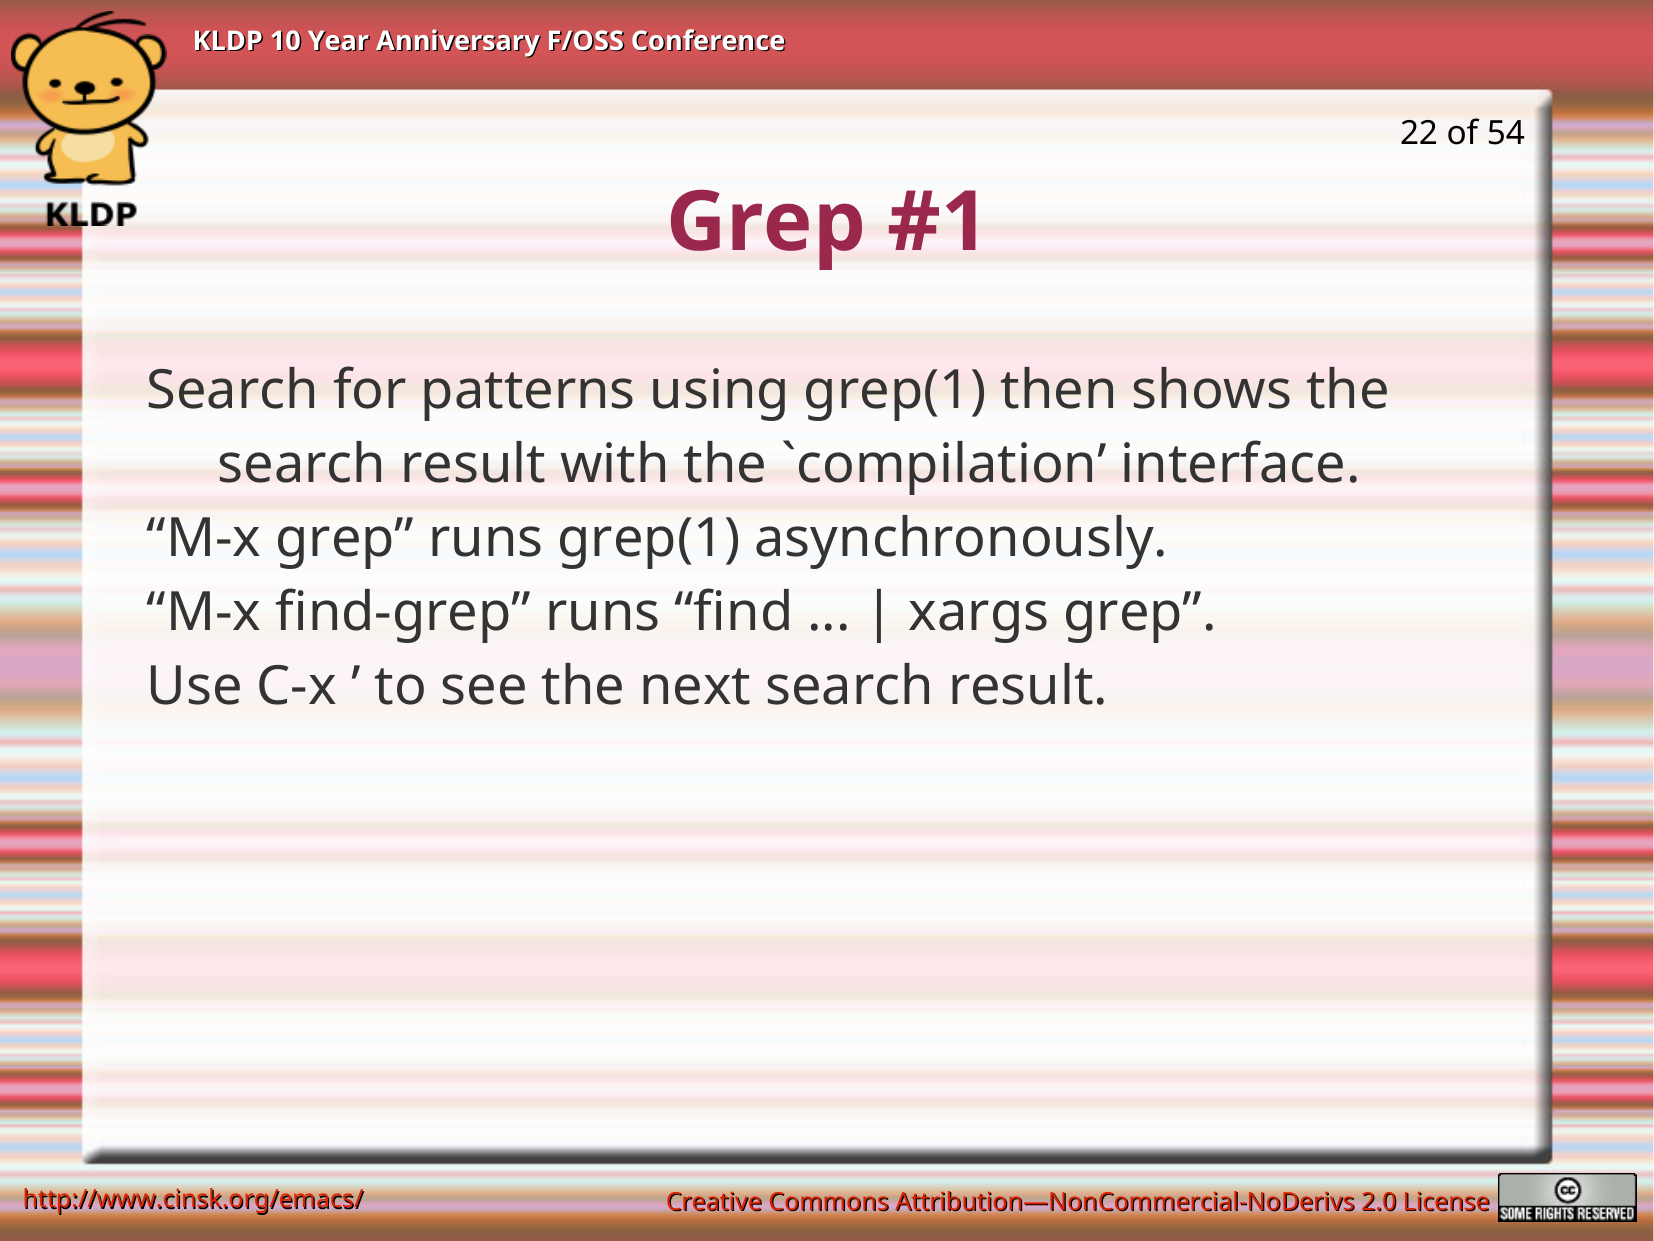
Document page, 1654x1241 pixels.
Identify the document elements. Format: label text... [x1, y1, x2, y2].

list Search for patterns using grep(1) then shows the search result with the `compilation’ interface. “M-x grep” runs grep(1) asynchronously. “M-x find-grep” runs “find ... | xargs grep”. Use C-x ’ to see the next search result. [134, 350, 1516, 1133]
title Grep #1 [121, 114, 1534, 322]
picture [0, 0, 1654, 1241]
